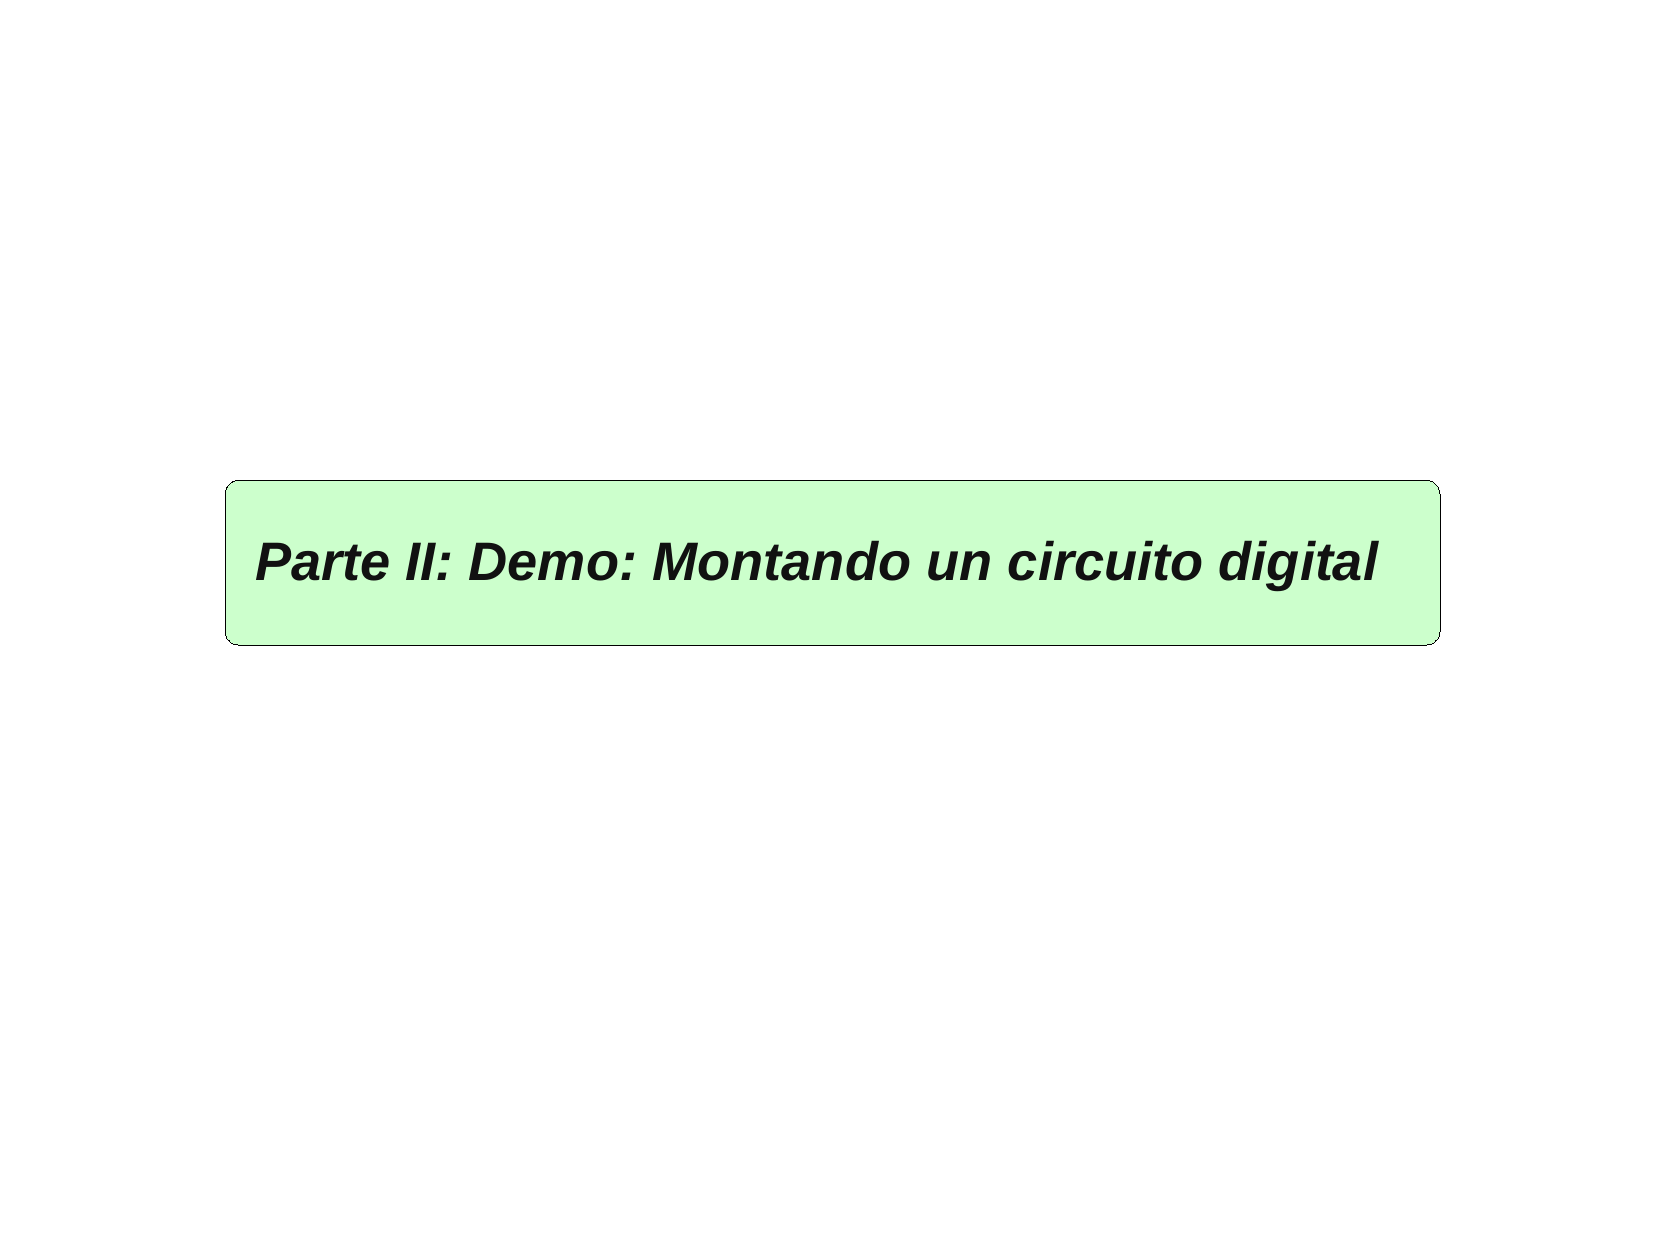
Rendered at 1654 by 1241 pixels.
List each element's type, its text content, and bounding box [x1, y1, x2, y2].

text_box Parte II: Demo: Montando un circuito digital [255, 507, 1471, 616]
text_box [225, 480, 1441, 646]
